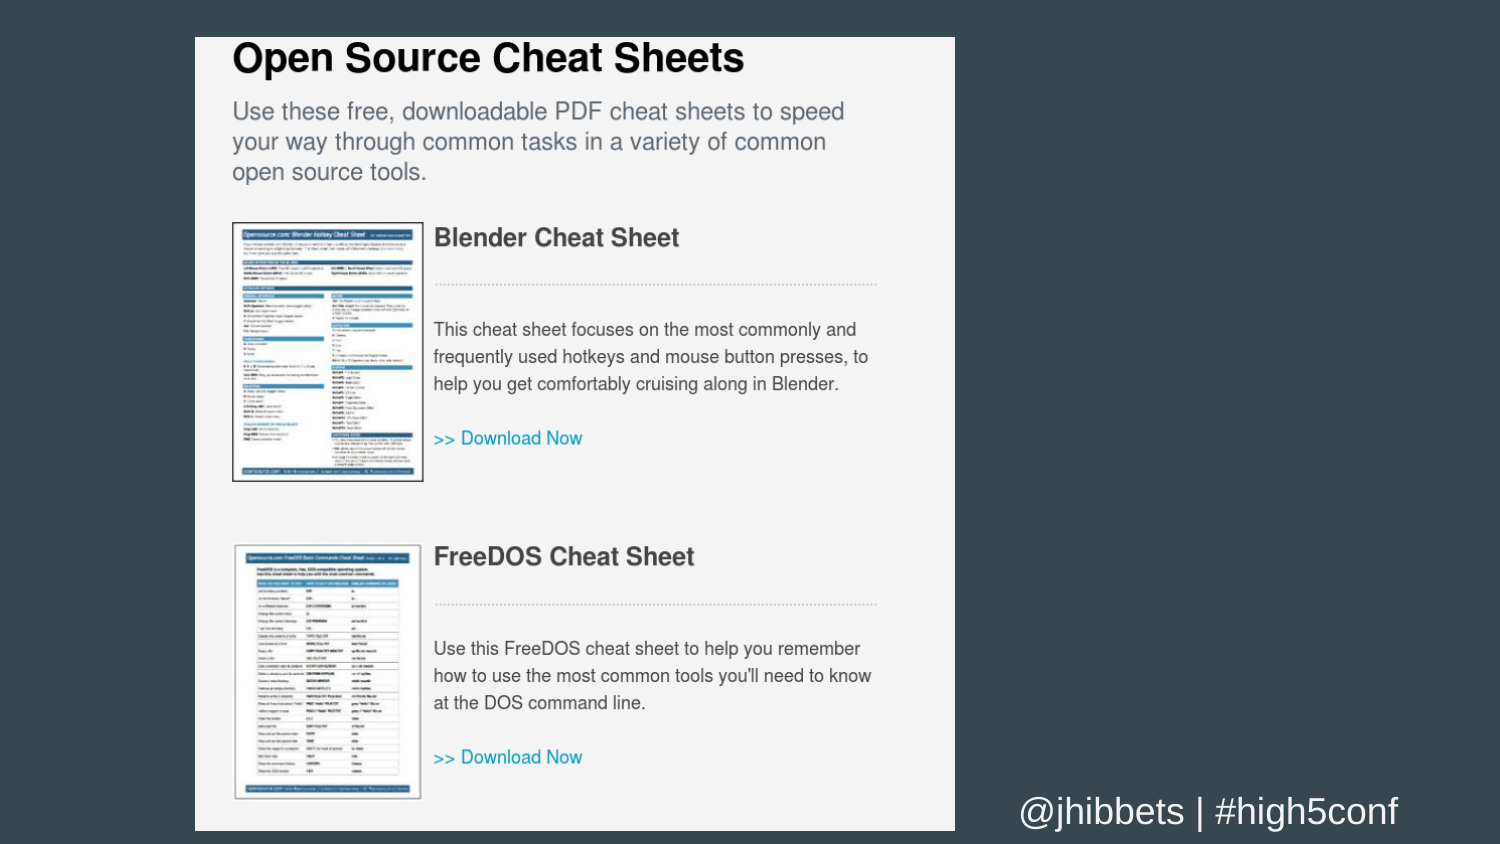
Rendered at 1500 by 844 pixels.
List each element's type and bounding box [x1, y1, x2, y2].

picture [195, 37, 955, 832]
